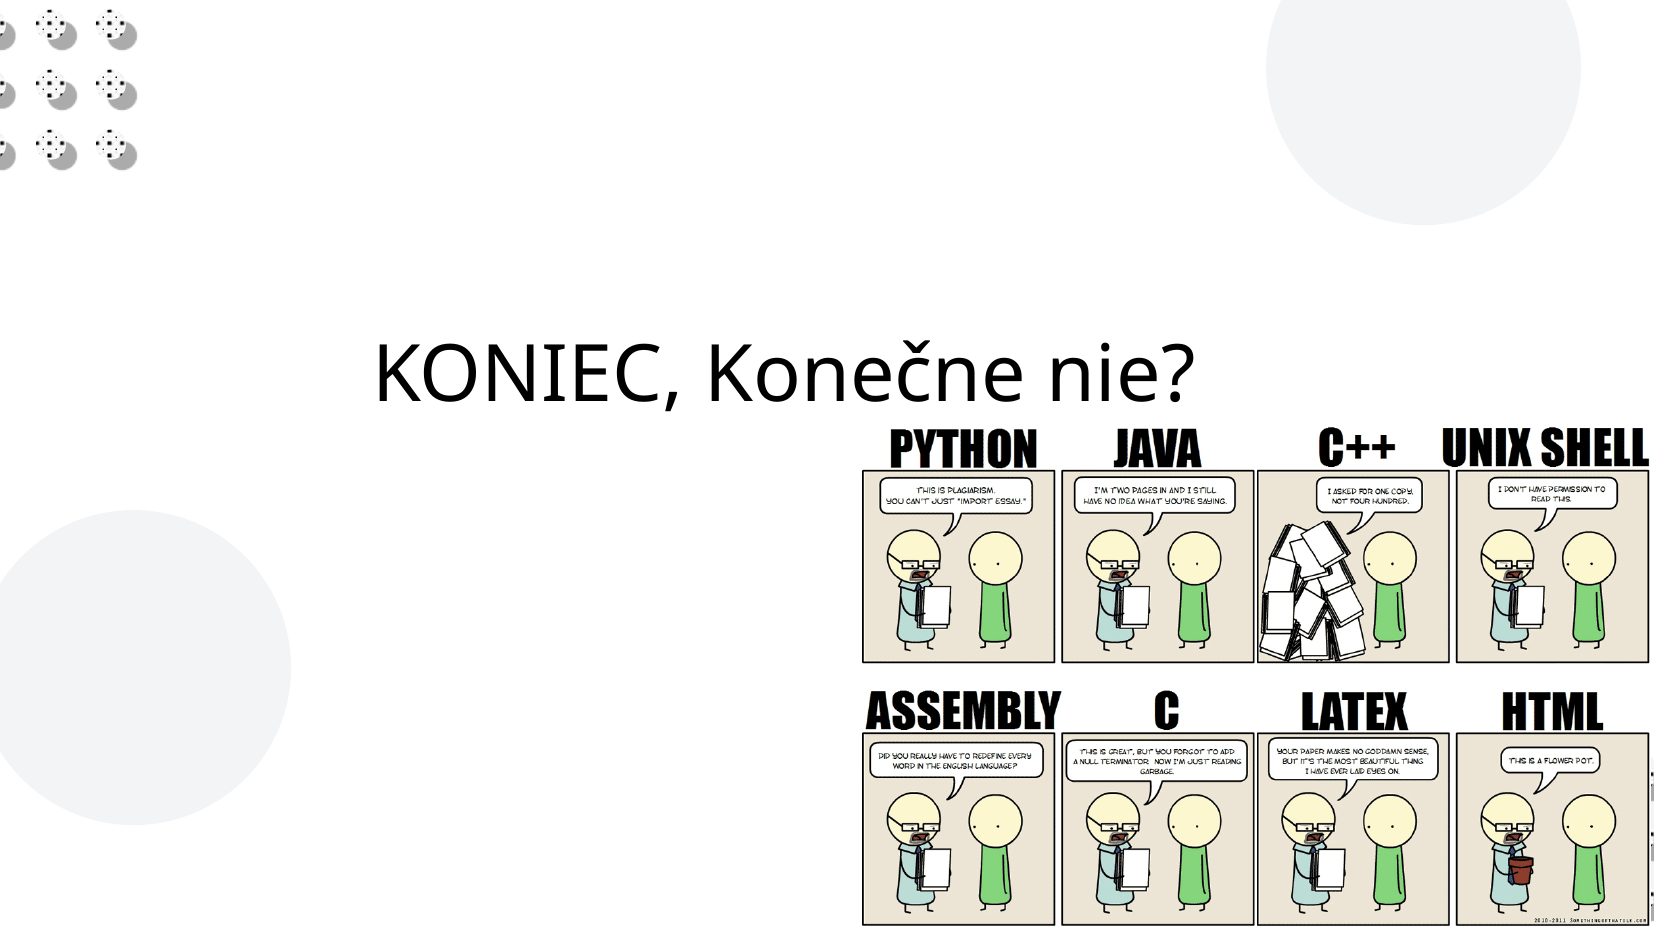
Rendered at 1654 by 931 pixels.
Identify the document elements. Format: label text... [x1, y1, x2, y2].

picture [862, 425, 1654, 931]
picture [0, 12, 6, 37]
picture [35, 9, 66, 40]
picture [95, 129, 127, 160]
picture [95, 9, 126, 40]
picture [35, 69, 66, 100]
picture [35, 129, 67, 160]
picture [0, 132, 7, 157]
text_box KONIEC, Konečne nie? [357, 309, 1297, 413]
picture [0, 72, 6, 97]
picture [95, 69, 126, 100]
